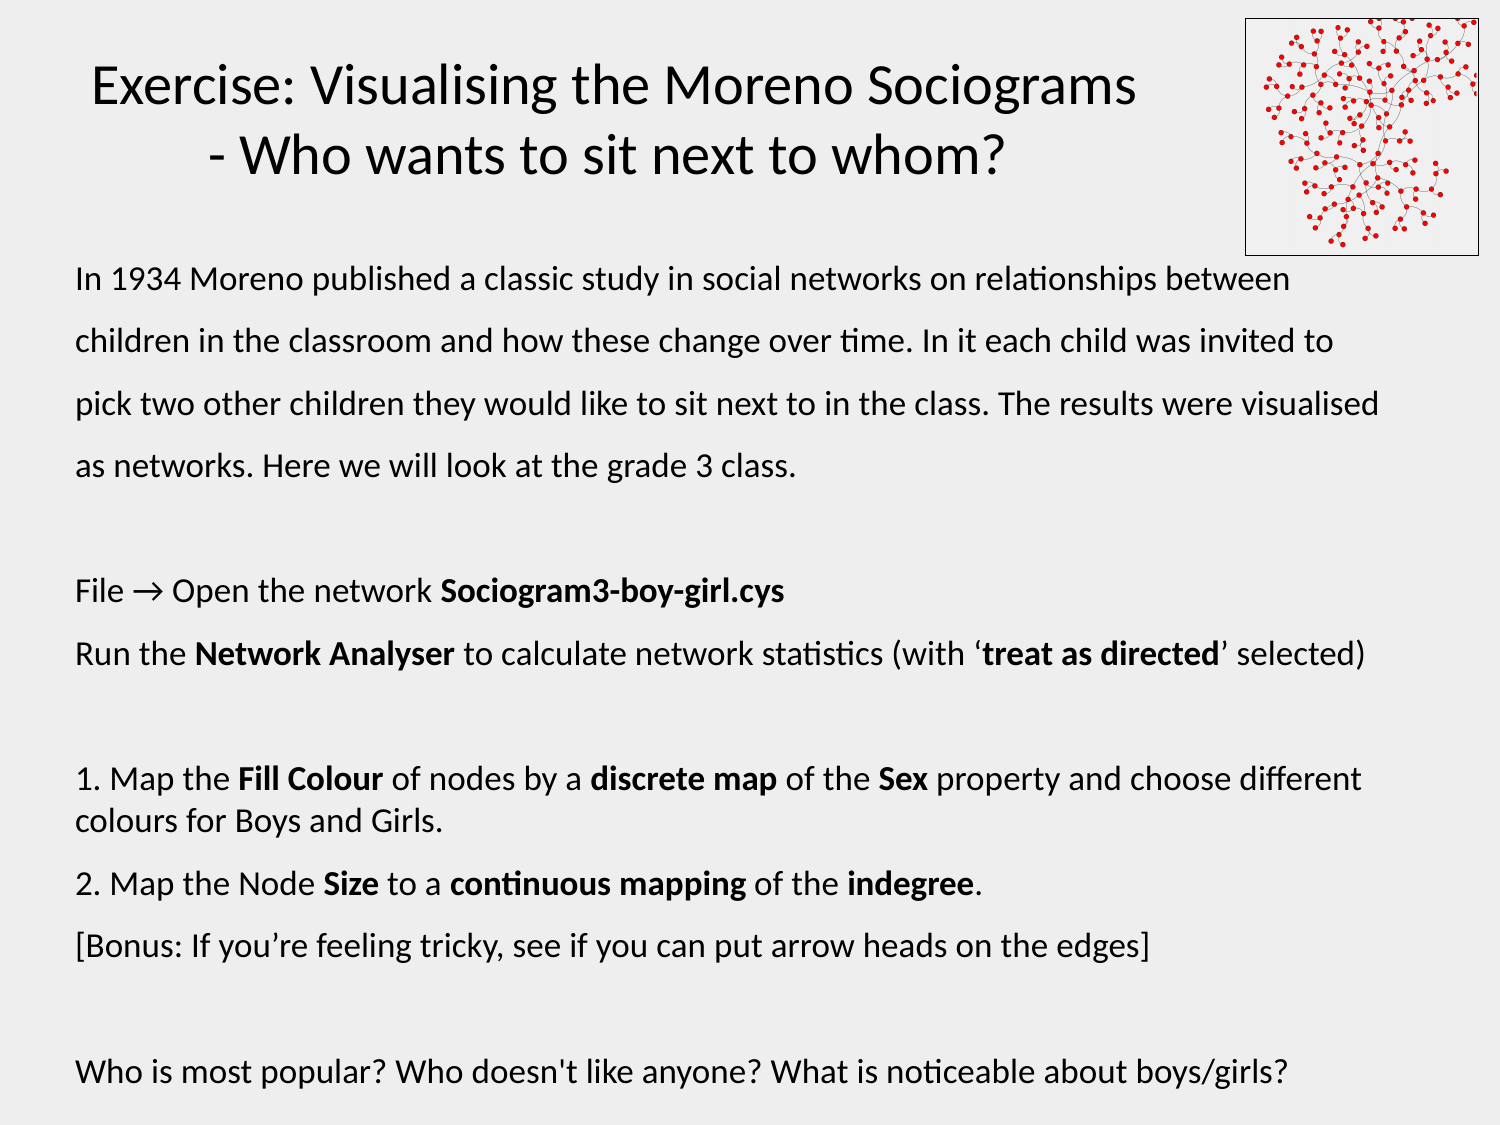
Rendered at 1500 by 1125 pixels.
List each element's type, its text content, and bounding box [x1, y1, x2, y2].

picture [1246, 19, 1478, 255]
text_box In 1934 Moreno published a classic study in social networks on relationships between children in the classroom and how these change over time. In it each child was invited to pick two other children they would like to sit next to in the class. The results were visualised as networks. Here we will look at the grade 3 class. File → Open the network Sociogram3-boy-girl.cys Run the Network Analyser to calculate network statistics (with ‘treat as directed’ selected) 1. Map the Fill Colour of nodes by a discrete map of the Sex property and choose different colours for Boys and Girls. 2. Map the Node Size to a continuous mapping of the indegree. [Bonus: If you’re feeling tricky, see if you can put arrow heads on the edges] Who is most popular? Who doesn't like anyone? What is noticeable about boys/girls? [75, 254, 1470, 1095]
text_box Exercise: Visualising the Moreno Sociograms - Who wants to sit next to whom? [0, 46, 1290, 187]
